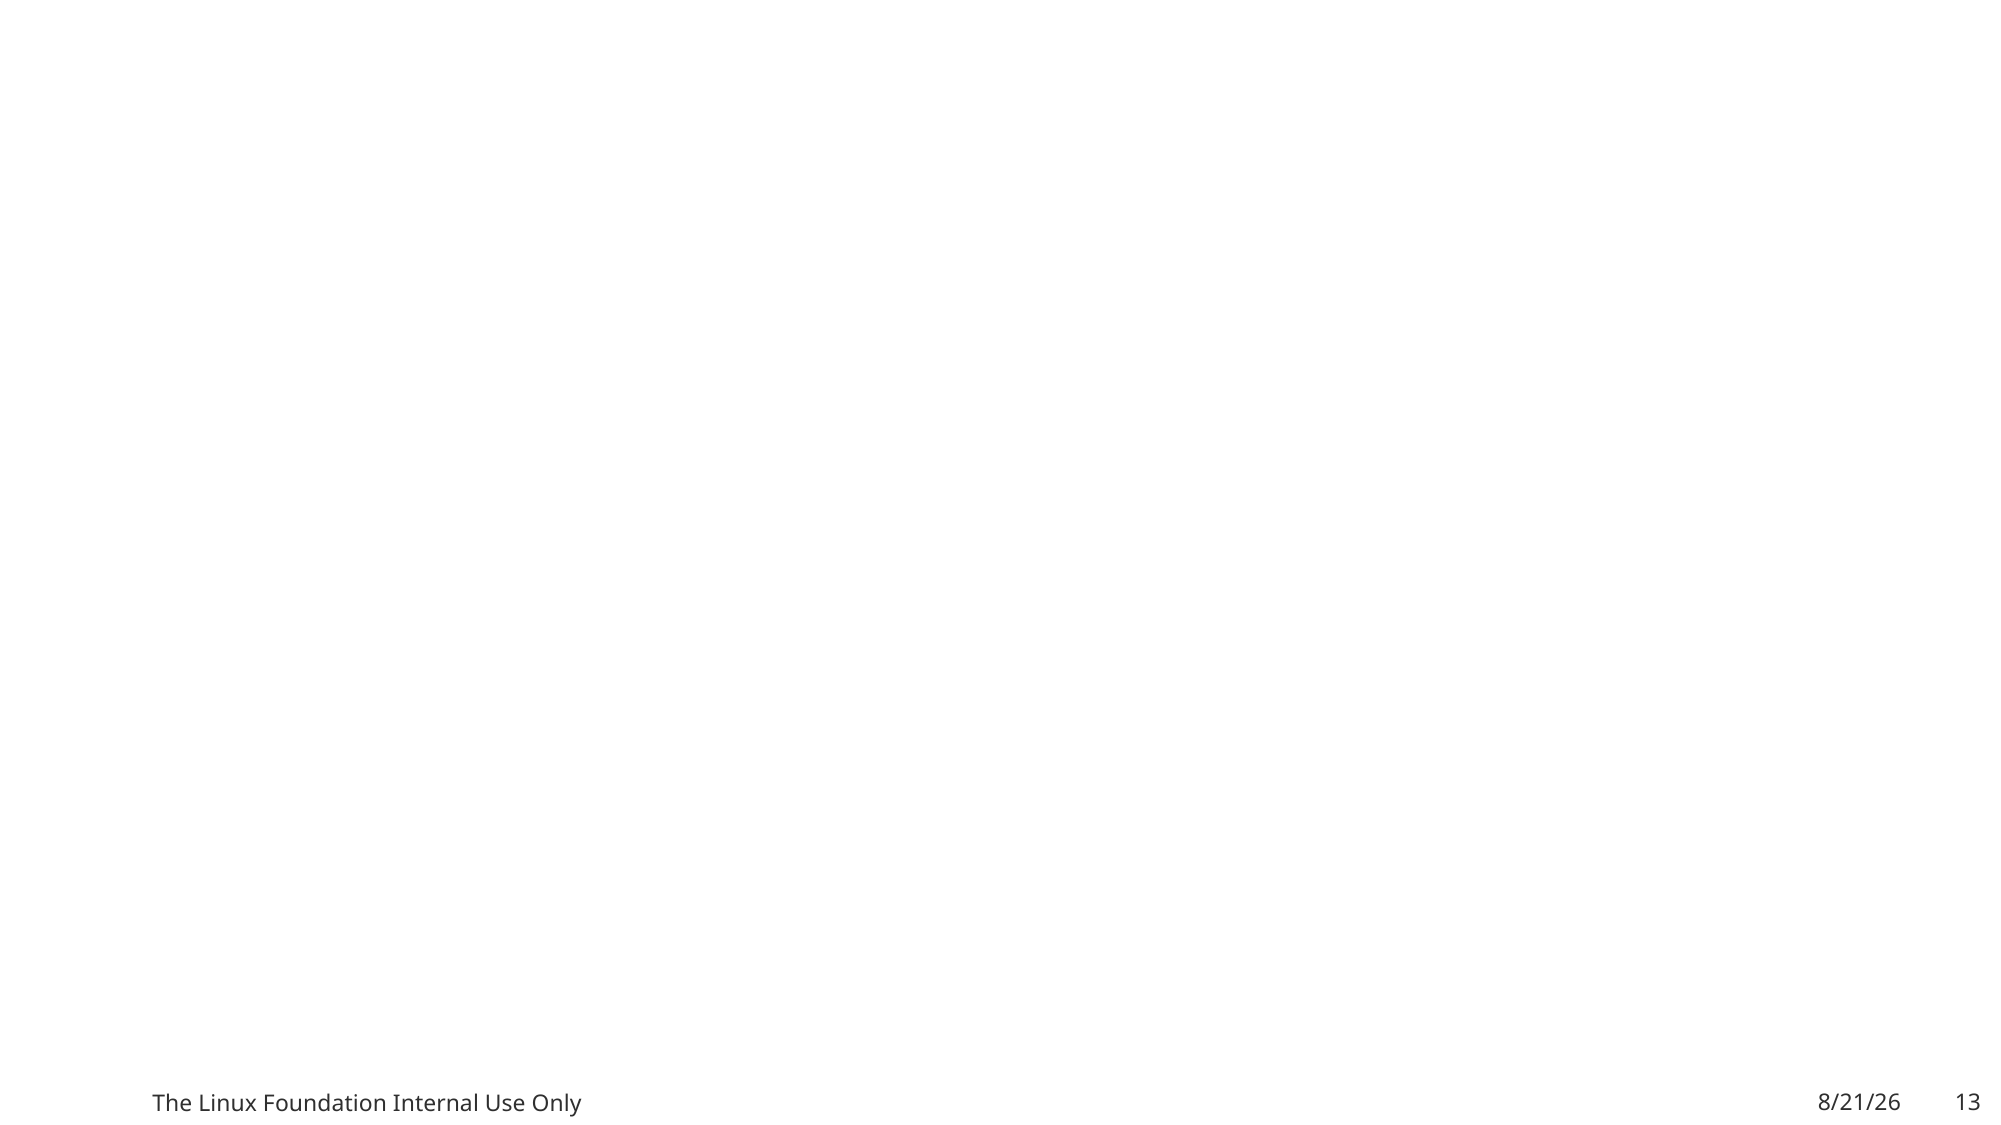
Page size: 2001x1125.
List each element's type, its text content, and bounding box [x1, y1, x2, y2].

text_box 8/14/2017 [1802, 1080, 1939, 1125]
text_box 13 [1939, 1080, 2000, 1125]
text_box The Linux Foundation Internal Use Only [137, 1080, 691, 1125]
